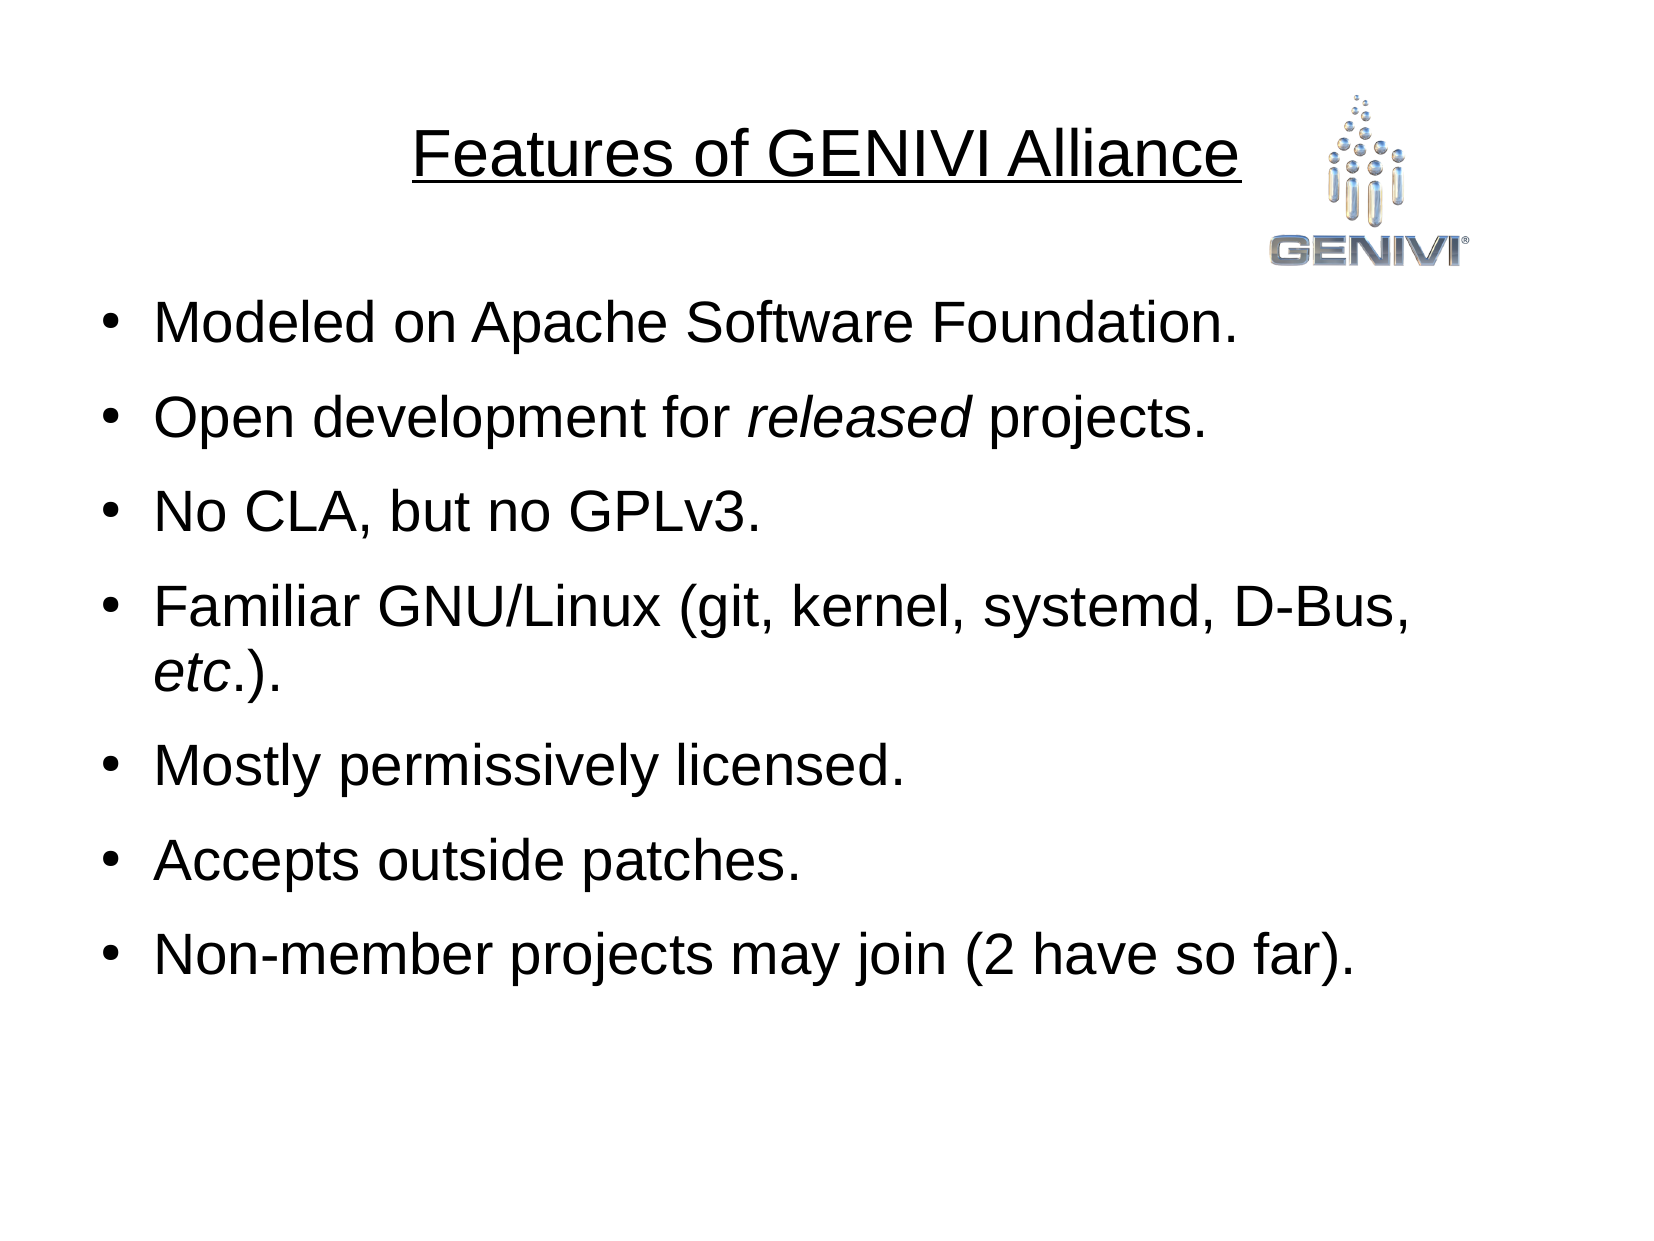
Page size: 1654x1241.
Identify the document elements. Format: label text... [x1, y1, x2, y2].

picture [1264, 89, 1471, 271]
list Modeled on Apache Software Foundation. Open development for released projects. No CLA, but no GPLv3. Familiar GNU/Linux (git, kernel, systemd, D-Bus, etc.). Mostly permissively licensed. Accepts outside patches. Non-member projects may join (2 have so far). [82, 290, 1538, 1010]
title Features of GENIVI Alliance [82, 49, 1571, 257]
